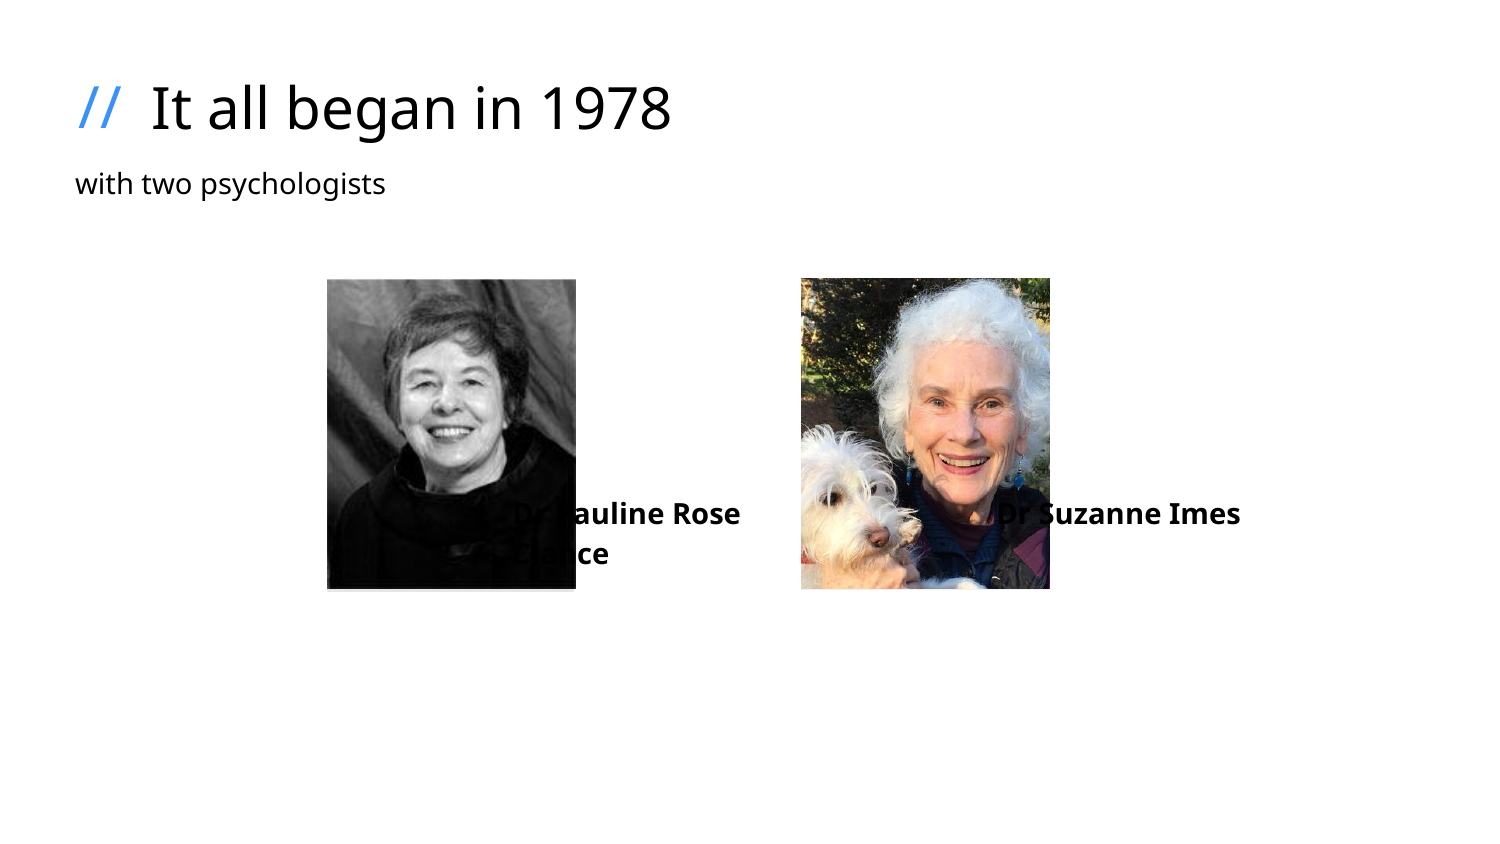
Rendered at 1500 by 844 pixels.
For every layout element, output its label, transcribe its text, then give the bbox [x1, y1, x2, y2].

text_box Dr Suzanne Imes [981, 475, 1279, 532]
text_box Dr Pauline Rose Clance [497, 475, 830, 532]
text_box with two psychologists [74, 155, 1405, 192]
picture [327, 278, 576, 589]
picture [801, 278, 1050, 589]
title It all began in 1978 [151, 71, 1349, 155]
